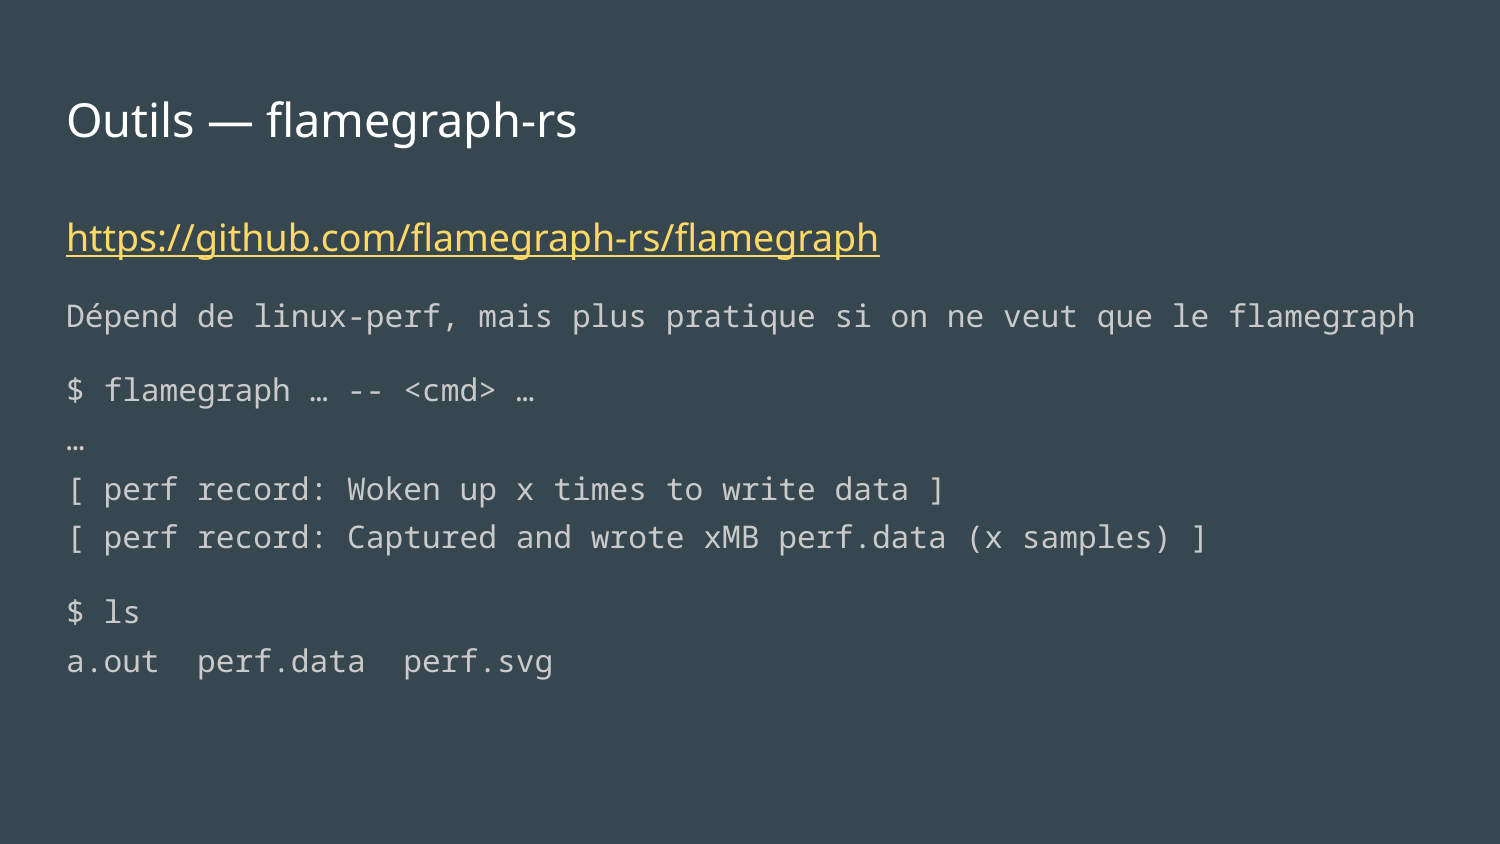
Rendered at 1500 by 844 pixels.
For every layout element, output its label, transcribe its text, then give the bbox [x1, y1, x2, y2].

title Outils — flamegraph-rs [51, 72, 1449, 167]
list https://github.com/flamegraph-rs/flamegraph Dépend de linux-perf, mais plus pratique si on ne veut que le flamegraph $ flamegraph … -- <cmd> … … [ perf record: Woken up x times to write data ] [ perf record: Captured and wrote xMB perf.data (x samples) ] $ ls a.out perf.data perf.svg [51, 189, 1449, 750]
